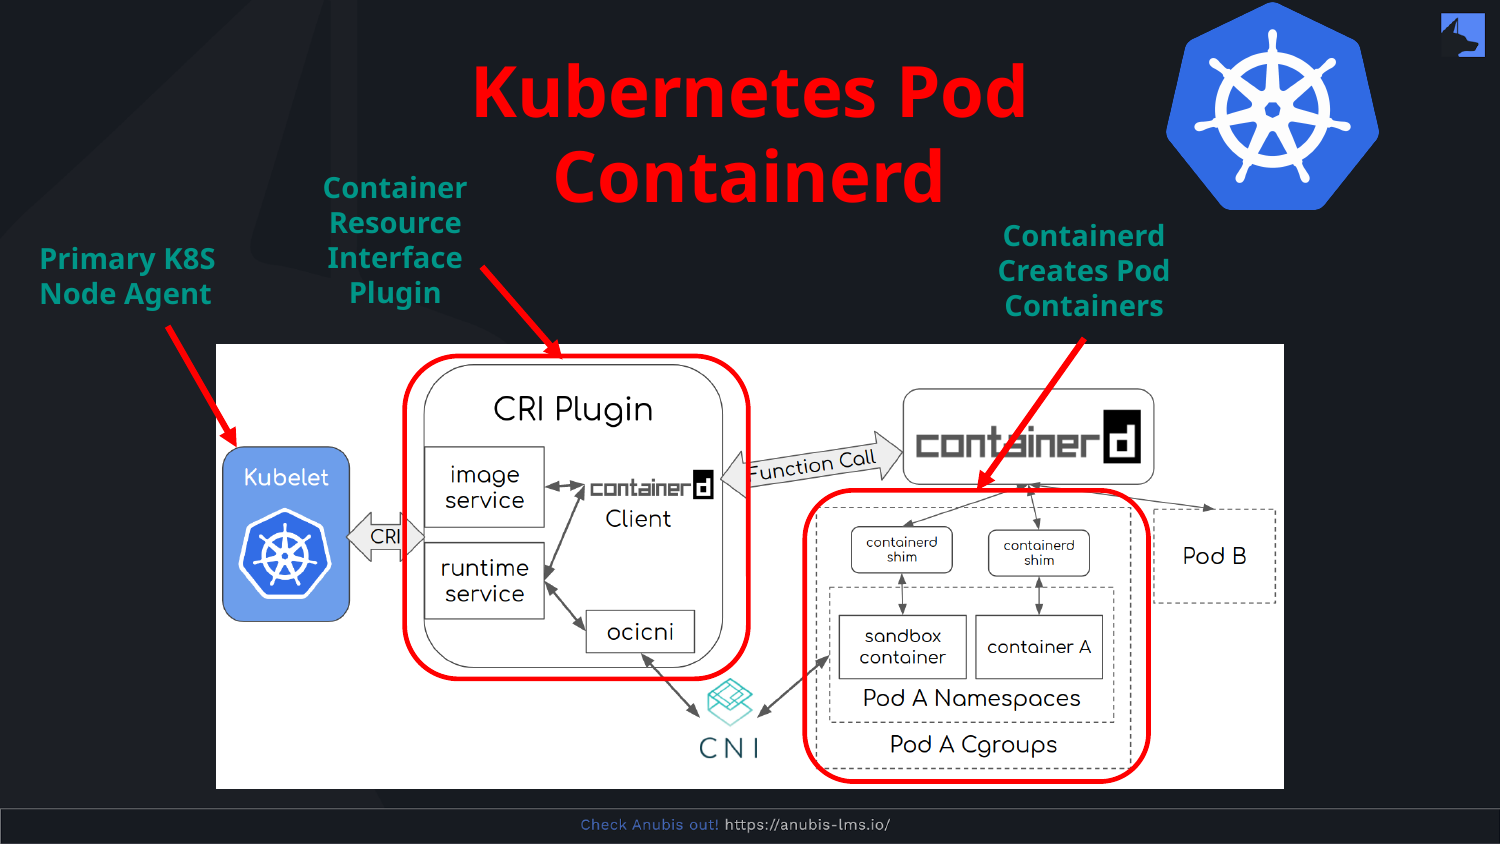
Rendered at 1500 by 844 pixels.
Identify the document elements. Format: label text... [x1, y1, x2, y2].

text_box Primary K8S Node Agent [24, 225, 312, 326]
title Kubernetes Pod Containerd [1218, 38, 1391, 226]
text_box Containerd Creates Pod Containers [951, 201, 1218, 337]
title Kubernetes Pod Containerd [109, 38, 1163, 226]
text_box Container Resource Interface Plugin [291, 154, 499, 325]
picture [0, 0, 1500, 844]
